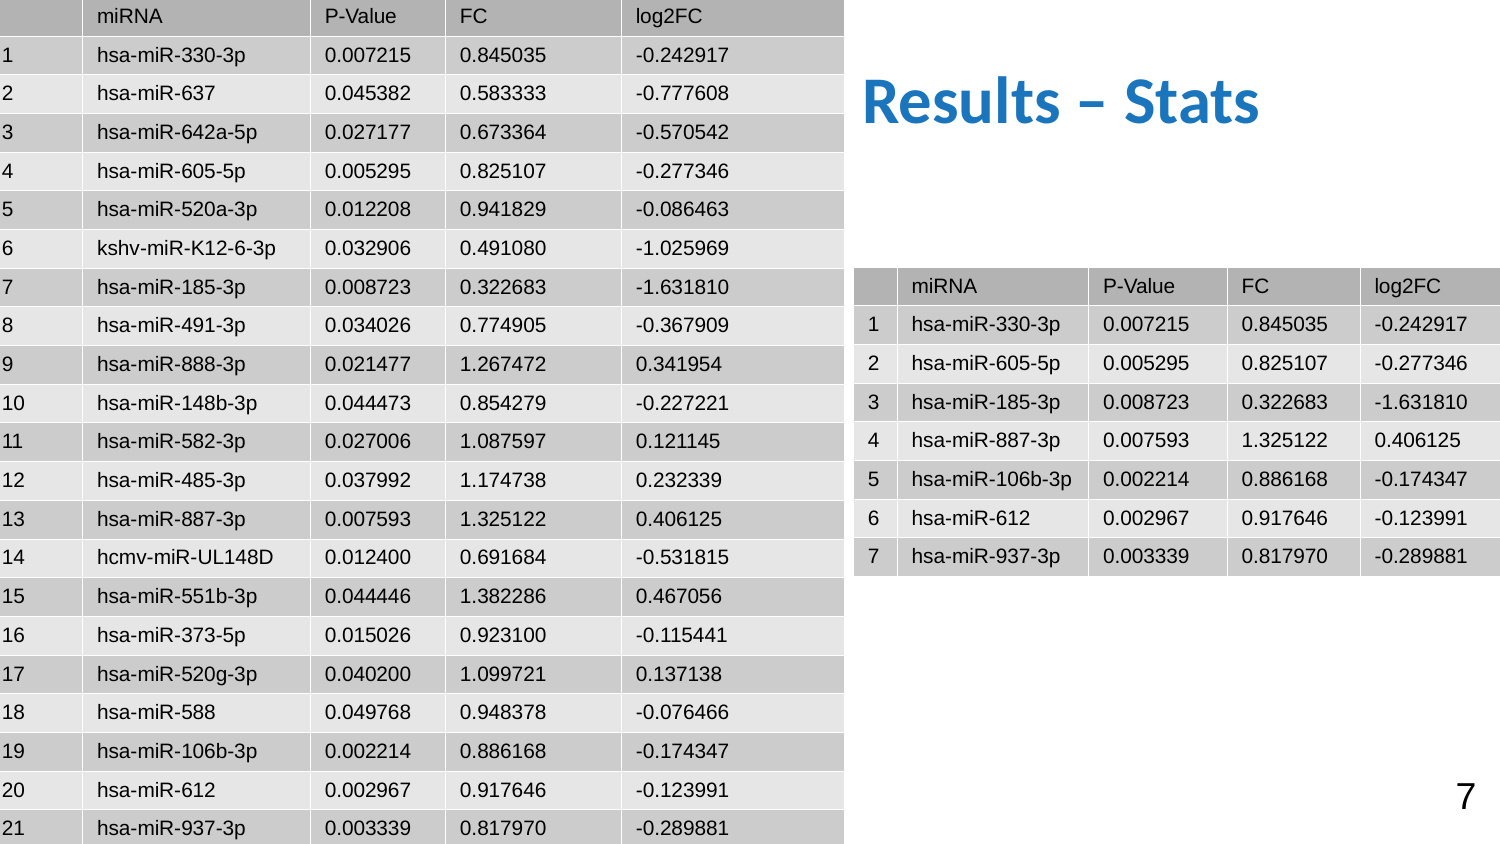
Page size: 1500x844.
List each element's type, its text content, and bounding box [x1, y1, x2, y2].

table_cell hsa-miR-106b-3p [83, 733, 310, 771]
table_cell -0.242917 [1361, 306, 1500, 344]
table_cell hsa-miR-937-3p [898, 538, 1088, 576]
table_cell 8 [0, 307, 82, 345]
table_cell 0.002967 [1089, 500, 1227, 537]
table_cell hcmv-miR-UL148D [83, 540, 310, 577]
table_cell -1.631810 [1361, 384, 1500, 421]
table_cell 0.008723 [1089, 384, 1227, 421]
table_cell 0.040200 [311, 656, 445, 693]
table_cell 20 [0, 772, 82, 809]
table_cell -0.076466 [622, 694, 844, 732]
table_cell 3 [854, 384, 897, 421]
table_cell 0.917646 [1228, 500, 1360, 537]
table_cell 11 [0, 423, 82, 461]
table_cell hsa-miR-148b-3p [83, 385, 310, 422]
table_cell 4 [854, 422, 897, 460]
table_cell 0.002214 [1089, 461, 1227, 499]
table_cell 17 [0, 656, 82, 693]
table_cell 9 [0, 346, 82, 384]
table_cell 0.845035 [446, 37, 621, 74]
table_cell hsa-miR-605-5p [83, 153, 310, 190]
table_cell 5 [854, 461, 897, 499]
table_cell 0.045382 [311, 75, 445, 113]
table_cell 0.012208 [311, 191, 445, 229]
table_cell 0.774905 [446, 307, 621, 345]
table_cell 0.691684 [446, 540, 621, 577]
table_cell -0.123991 [1361, 500, 1500, 537]
table_cell 1.087597 [446, 423, 621, 461]
table_cell 0.002214 [311, 733, 445, 771]
table_cell 0.941829 [446, 191, 621, 229]
table_cell hsa-miR-642a-5p [83, 114, 310, 152]
table_cell kshv-miR-K12-6-3p [83, 230, 310, 268]
table_cell 0.854279 [446, 385, 621, 422]
table_cell 0.845035 [1228, 306, 1360, 344]
table_cell 0.032906 [311, 230, 445, 268]
table_cell 1.099721 [446, 656, 621, 693]
table_cell 2 [0, 75, 82, 113]
table_cell -0.531815 [622, 540, 844, 577]
table_cell 0.003339 [1089, 538, 1227, 576]
table_cell 0.012400 [311, 540, 445, 577]
table_cell 0.825107 [446, 153, 621, 190]
table_cell 0.021477 [311, 346, 445, 384]
table_cell -0.570542 [622, 114, 844, 152]
table_cell 0.406125 [622, 501, 844, 539]
table_cell 0.467056 [622, 578, 844, 616]
table_cell 4 [0, 153, 82, 190]
table_cell -0.777608 [622, 75, 844, 113]
table_cell 18 [0, 694, 82, 732]
table_cell -0.242917 [622, 37, 844, 74]
table_cell 0.817970 [1228, 538, 1360, 576]
table_cell hsa-miR-373-5p [83, 617, 310, 655]
table_cell -0.227221 [622, 385, 844, 422]
table_cell 0.673364 [446, 114, 621, 152]
table_cell 0.007215 [1089, 306, 1227, 344]
table_cell 0.886168 [1228, 461, 1360, 499]
table_cell hsa-miR-185-3p [898, 384, 1088, 421]
table_cell 3 [0, 114, 82, 152]
table_cell 21 [0, 810, 82, 844]
table_cell 6 [854, 500, 897, 537]
table_cell hsa-miR-588 [83, 694, 310, 732]
table_cell 0.005295 [1089, 345, 1227, 383]
table_header FC [446, 0, 621, 36]
table_cell 0.007215 [311, 37, 445, 74]
table_cell 14 [0, 540, 82, 577]
table_cell 0.137138 [622, 656, 844, 693]
table_header P-Value [311, 0, 445, 36]
table_cell hsa-miR-185-3p [83, 269, 310, 306]
table_cell 1.174738 [446, 462, 621, 500]
table_cell hsa-miR-582-3p [83, 423, 310, 461]
table_cell 0.002967 [311, 772, 445, 809]
table_cell 0.015026 [311, 617, 445, 655]
table_cell -0.277346 [622, 153, 844, 190]
table_header [0, 0, 82, 36]
table_cell 1 [0, 37, 82, 74]
title Results – Stats [862, 60, 1500, 154]
table_cell hsa-miR-612 [83, 772, 310, 809]
table_header miRNA [898, 268, 1088, 305]
table_cell 0.583333 [446, 75, 621, 113]
table_cell 0.003339 [311, 810, 445, 844]
table_cell 0.049768 [311, 694, 445, 732]
table_header [854, 268, 897, 305]
table_header log2FC [622, 0, 844, 36]
table_cell hsa-miR-887-3p [898, 422, 1088, 460]
table_cell hsa-miR-106b-3p [898, 461, 1088, 499]
table_cell 7 [854, 538, 897, 576]
table_cell 0.923100 [446, 617, 621, 655]
table_cell 1.325122 [1228, 422, 1360, 460]
table_cell hsa-miR-520g-3p [83, 656, 310, 693]
table_cell 7 [0, 269, 82, 306]
table_cell 0.817970 [446, 810, 621, 844]
table_cell 13 [0, 501, 82, 539]
table_cell hsa-miR-520a-3p [83, 191, 310, 229]
table_cell 6 [0, 230, 82, 268]
table_cell 0.007593 [1089, 422, 1227, 460]
table_cell 0.008723 [311, 269, 445, 306]
table_cell 0.341954 [622, 346, 844, 384]
table_cell hsa-miR-485-3p [83, 462, 310, 500]
table_cell 0.027177 [311, 114, 445, 152]
table_cell 1.325122 [446, 501, 621, 539]
table_cell 0.322683 [446, 269, 621, 306]
table_cell hsa-miR-330-3p [898, 306, 1088, 344]
table_cell hsa-miR-637 [83, 75, 310, 113]
table_cell -0.289881 [622, 810, 844, 844]
table_cell 0.322683 [1228, 384, 1360, 421]
table_cell 1 [854, 306, 897, 344]
table_cell -0.289881 [1361, 538, 1500, 576]
table_cell 0.044473 [311, 385, 445, 422]
table_cell 0.007593 [311, 501, 445, 539]
table_cell -0.174347 [1361, 461, 1500, 499]
table_cell 0.406125 [1361, 422, 1500, 460]
table_cell hsa-miR-888-3p [83, 346, 310, 384]
table_cell hsa-miR-612 [898, 500, 1088, 537]
table_cell -0.115441 [622, 617, 844, 655]
table_cell 19 [0, 733, 82, 771]
table_cell 2 [854, 345, 897, 383]
table_cell -0.277346 [1361, 345, 1500, 383]
table_cell 0.005295 [311, 153, 445, 190]
table_cell hsa-miR-551b-3p [83, 578, 310, 616]
table_cell 10 [0, 385, 82, 422]
table_header FC [1228, 268, 1360, 305]
table_header P-Value [1089, 268, 1227, 305]
table_cell 0.886168 [446, 733, 621, 771]
table_cell 0.948378 [446, 694, 621, 732]
table_cell -0.174347 [622, 733, 844, 771]
table_cell -0.086463 [622, 191, 844, 229]
table_cell 0.232339 [622, 462, 844, 500]
table_cell 0.034026 [311, 307, 445, 345]
table_cell -0.367909 [622, 307, 844, 345]
table_cell hsa-miR-605-5p [898, 345, 1088, 383]
table_cell 5 [0, 191, 82, 229]
text_box <number> [1440, 767, 1500, 838]
table_cell 0.917646 [446, 772, 621, 809]
table_cell 12 [0, 462, 82, 500]
table_cell 0.491080 [446, 230, 621, 268]
table_cell 0.027006 [311, 423, 445, 461]
table_cell 1.382286 [446, 578, 621, 616]
table_cell hsa-miR-887-3p [83, 501, 310, 539]
table_cell 0.825107 [1228, 345, 1360, 383]
table_cell hsa-miR-491-3p [83, 307, 310, 345]
table_cell 15 [0, 578, 82, 616]
table_header log2FC [1361, 268, 1500, 305]
table_cell 16 [0, 617, 82, 655]
table_cell -0.123991 [622, 772, 844, 809]
table_header miRNA [83, 0, 310, 36]
table_cell 1.267472 [446, 346, 621, 384]
table_cell 0.044446 [311, 578, 445, 616]
table_cell hsa-miR-937-3p [83, 810, 310, 844]
table_cell 0.037992 [311, 462, 445, 500]
table_cell hsa-miR-330-3p [83, 37, 310, 74]
table_cell -1.631810 [622, 269, 844, 306]
table_cell -1.025969 [622, 230, 844, 268]
table_cell 0.121145 [622, 423, 844, 461]
